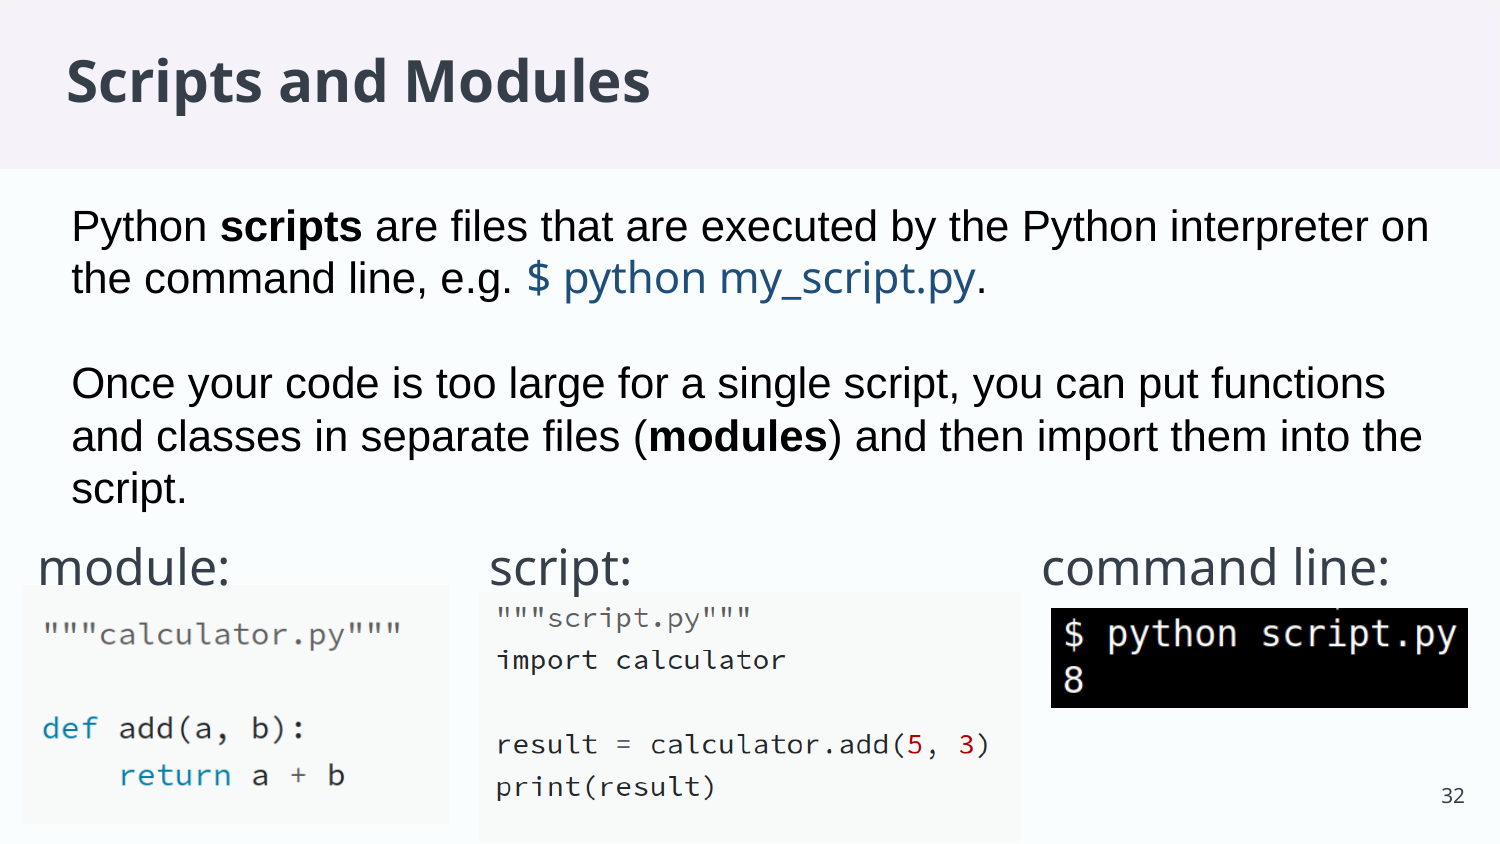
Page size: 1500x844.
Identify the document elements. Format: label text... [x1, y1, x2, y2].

picture [1051, 608, 1468, 708]
picture [479, 592, 1021, 842]
text_box Python scripts are files that are executed by the Python interpreter on the command line, e.g. $ python my_script.py. Once your code is too large for a single script, you can put functions and classes in separate files (modules) and then import them into the script. [56, 182, 1480, 528]
text_box module: [22, 520, 449, 642]
text_box script: [474, 520, 901, 642]
slide_number <number> [1389, 764, 1480, 830]
picture [22, 642, 449, 824]
title Scripts and Modules [51, 28, 1390, 141]
text_box command line: [1026, 520, 1453, 642]
